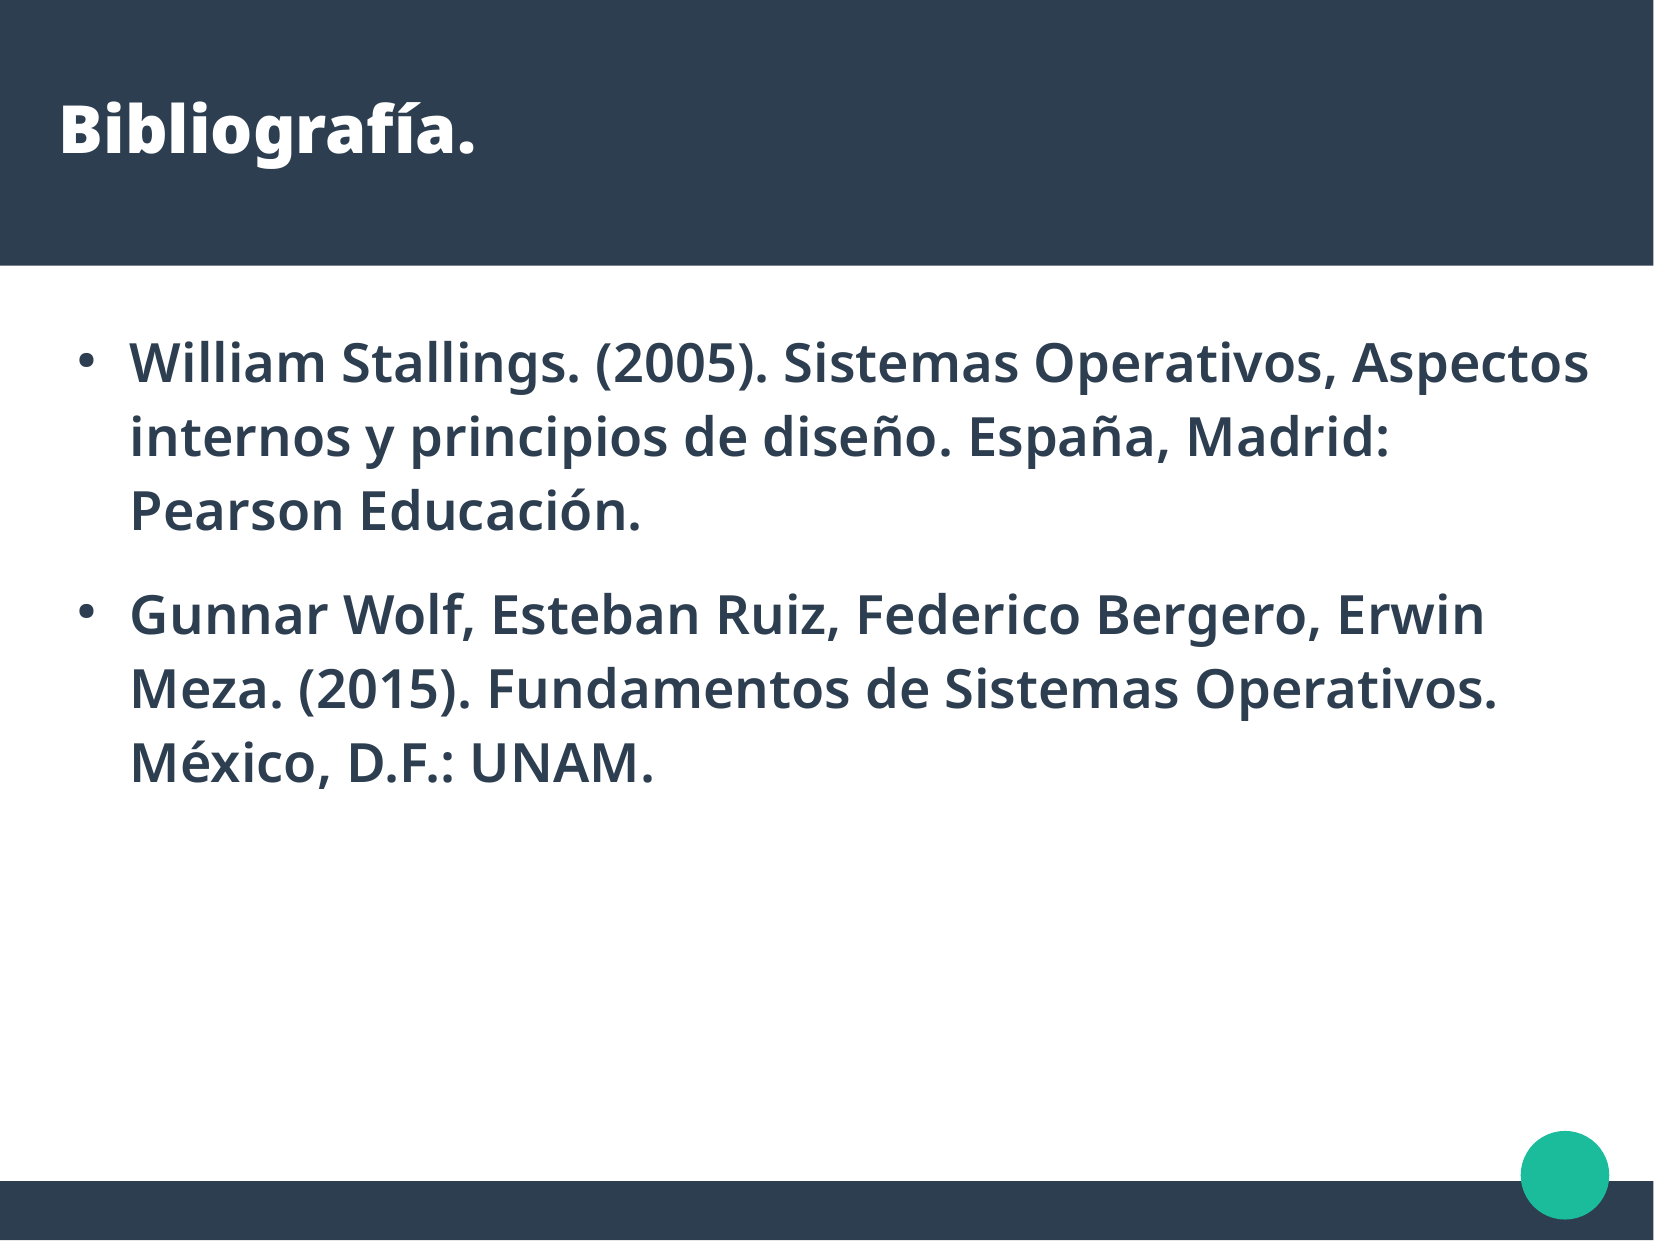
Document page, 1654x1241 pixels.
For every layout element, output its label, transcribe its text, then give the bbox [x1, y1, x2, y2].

title Bibliografía. [59, 49, 1595, 207]
list William Stallings. (2005). Sistemas Operativos, Aspectos internos y principios de diseño. España, Madrid: Pearson Educación. Gunnar Wolf, Esteban Ruiz, Federico Bergero, Erwin Meza. (2015). Fundamentos de Sistemas Operativos. México, D.F.: UNAM. [59, 324, 1595, 1152]
